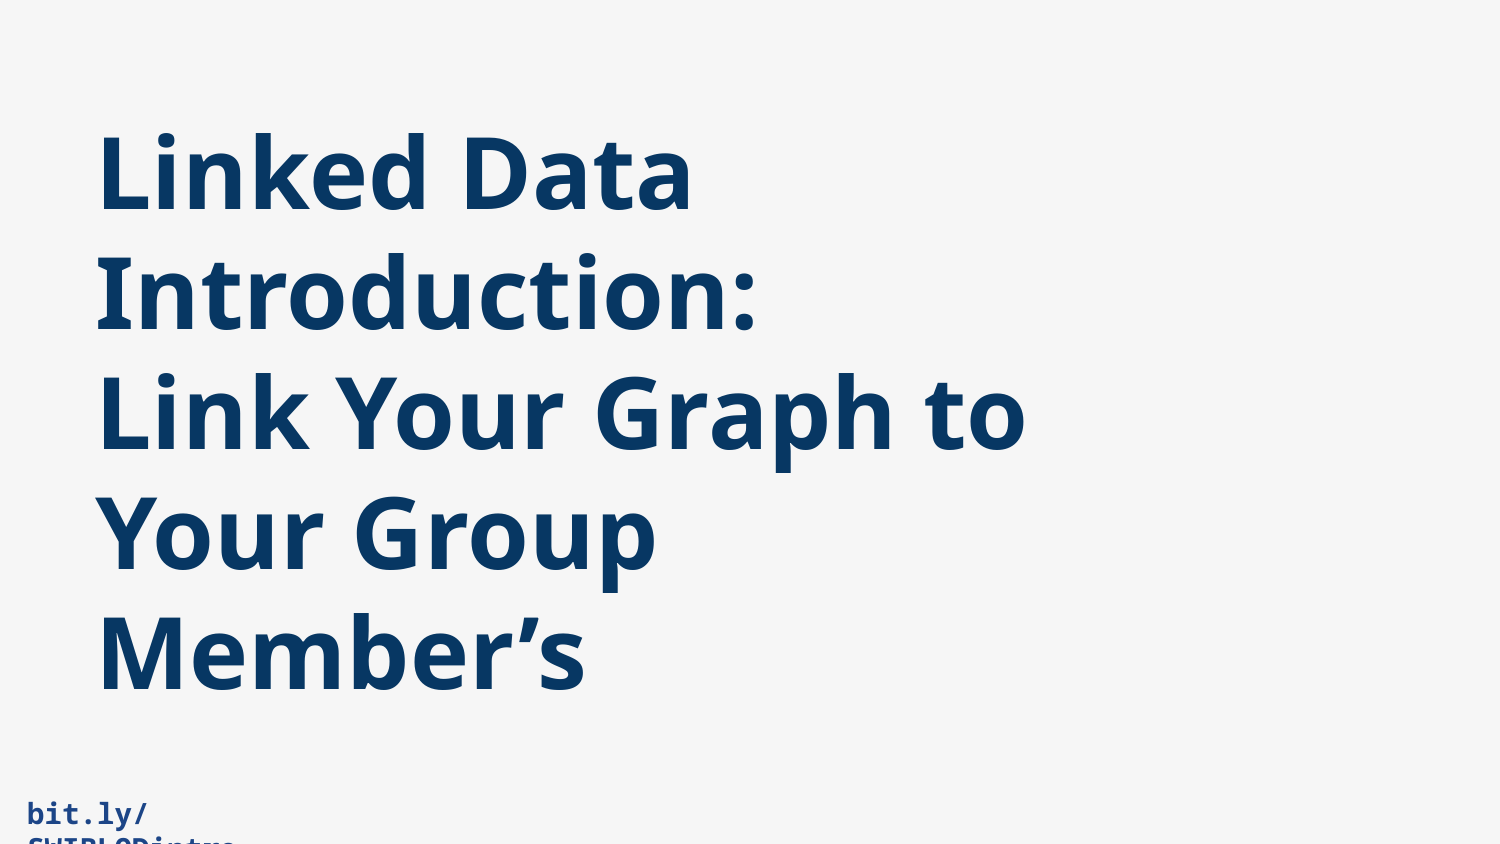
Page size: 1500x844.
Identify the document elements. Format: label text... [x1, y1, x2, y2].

title Linked Data Introduction: Link Your Graph to Your Group Member’s [80, 73, 1125, 745]
